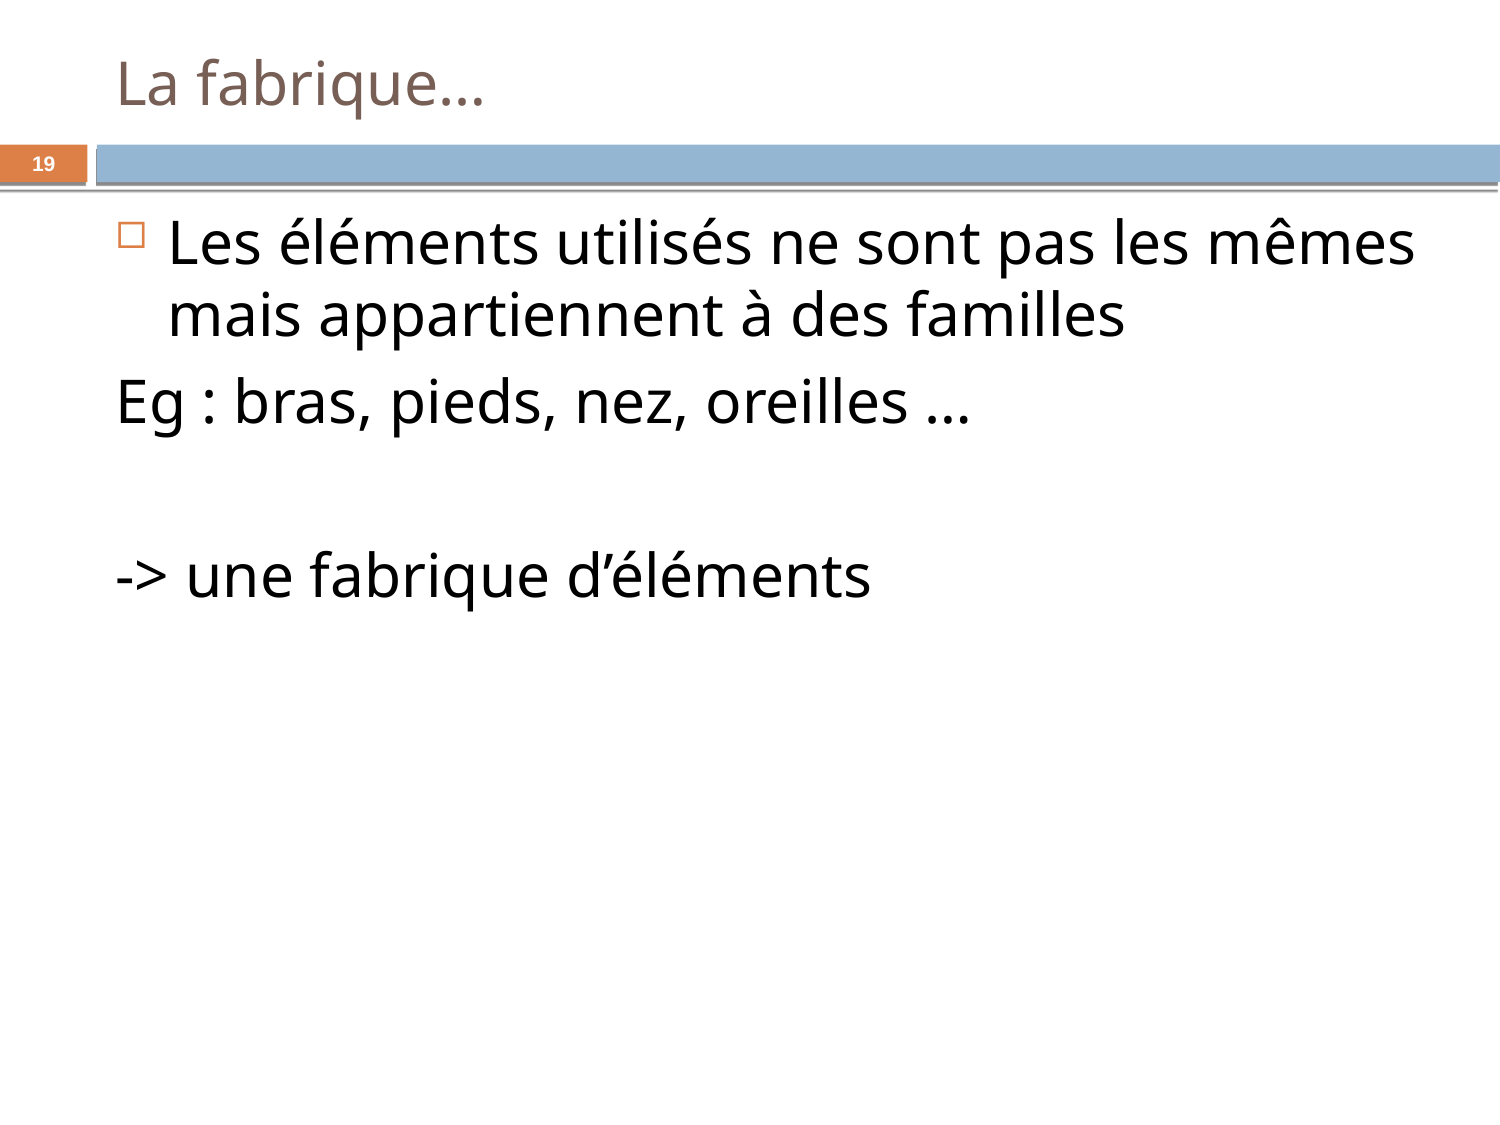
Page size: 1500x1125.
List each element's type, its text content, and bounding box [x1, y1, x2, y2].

title La fabrique… [100, 37, 1438, 126]
list Les éléments utilisés ne sont pas les mêmes mais appartiennent à des familles Eg : bras, pieds, nez, oreilles … -> une fabrique d’éléments [100, 196, 1438, 1000]
slide_number <numéro> [0, 143, 88, 184]
